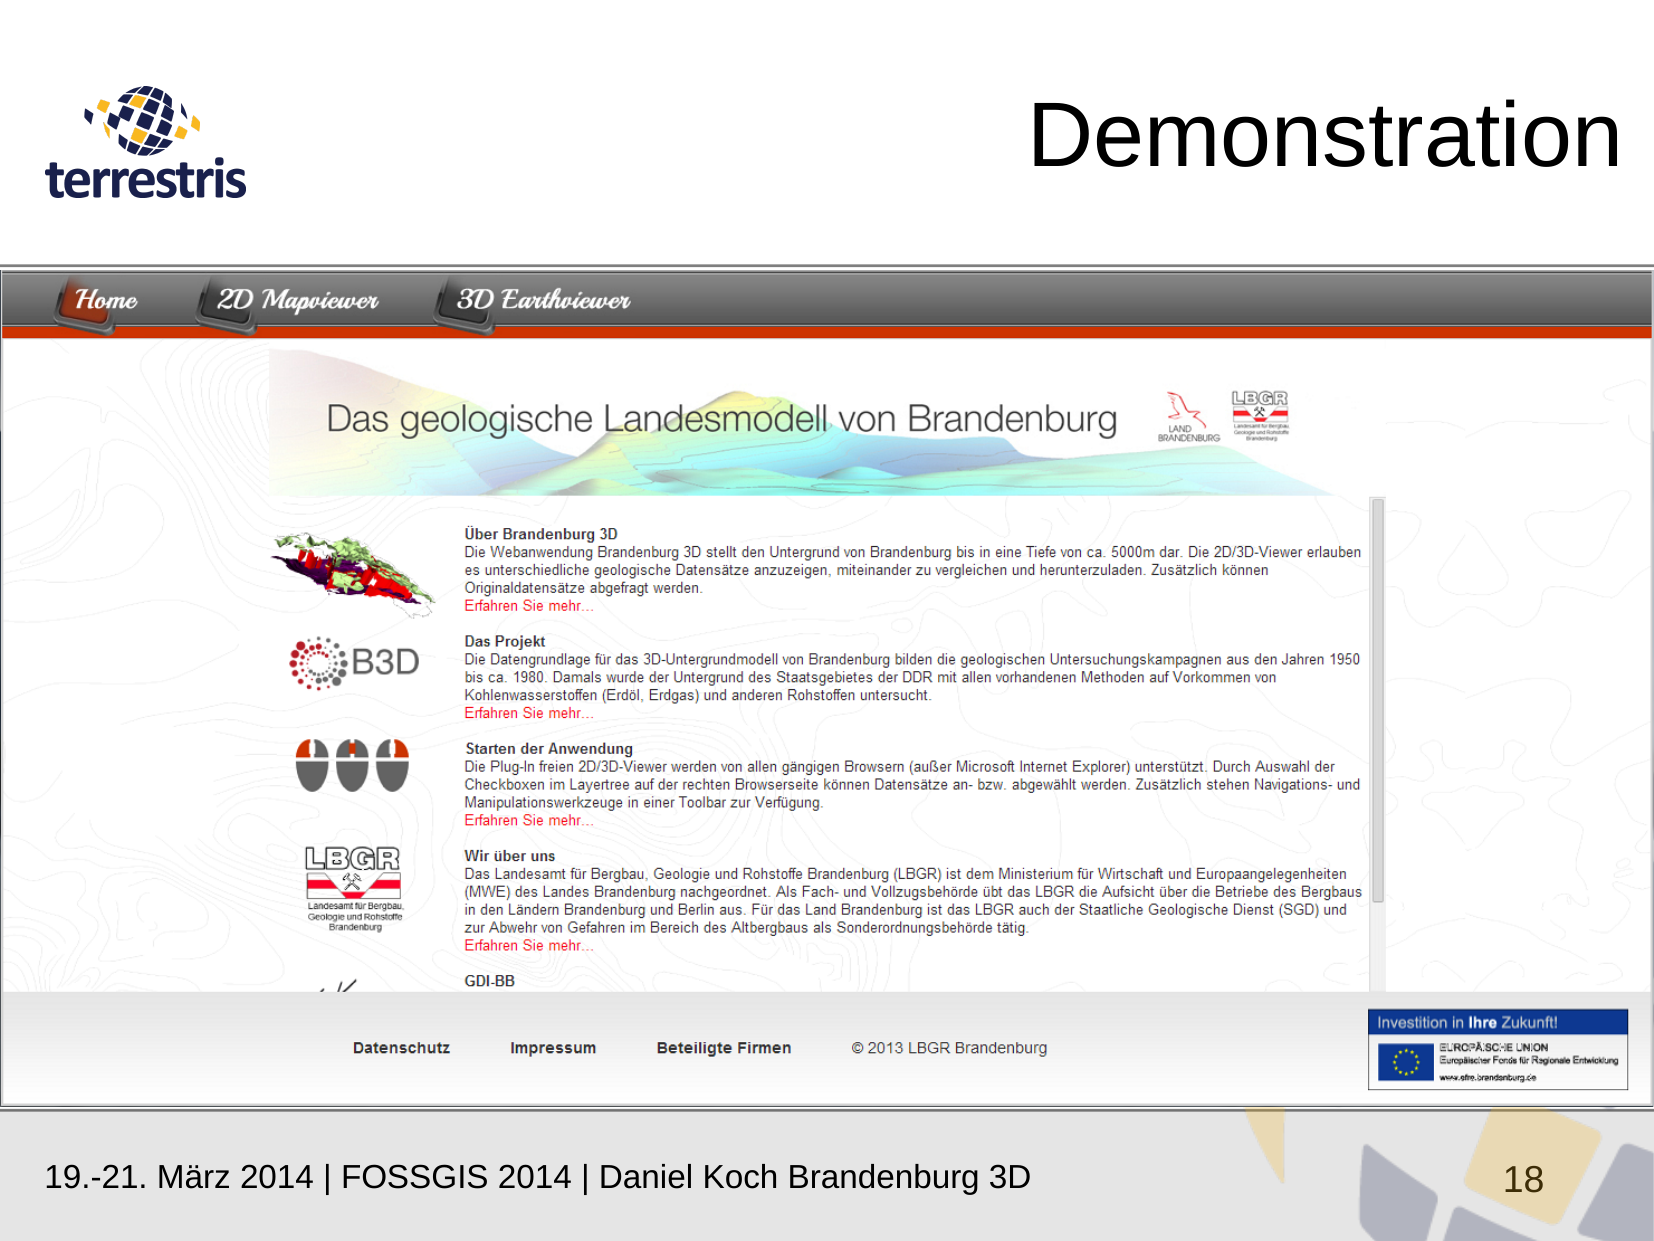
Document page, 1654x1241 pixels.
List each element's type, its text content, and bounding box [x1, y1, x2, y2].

picture [0, 270, 1654, 1241]
picture [45, 86, 246, 198]
title Demonstration [295, 31, 1624, 239]
